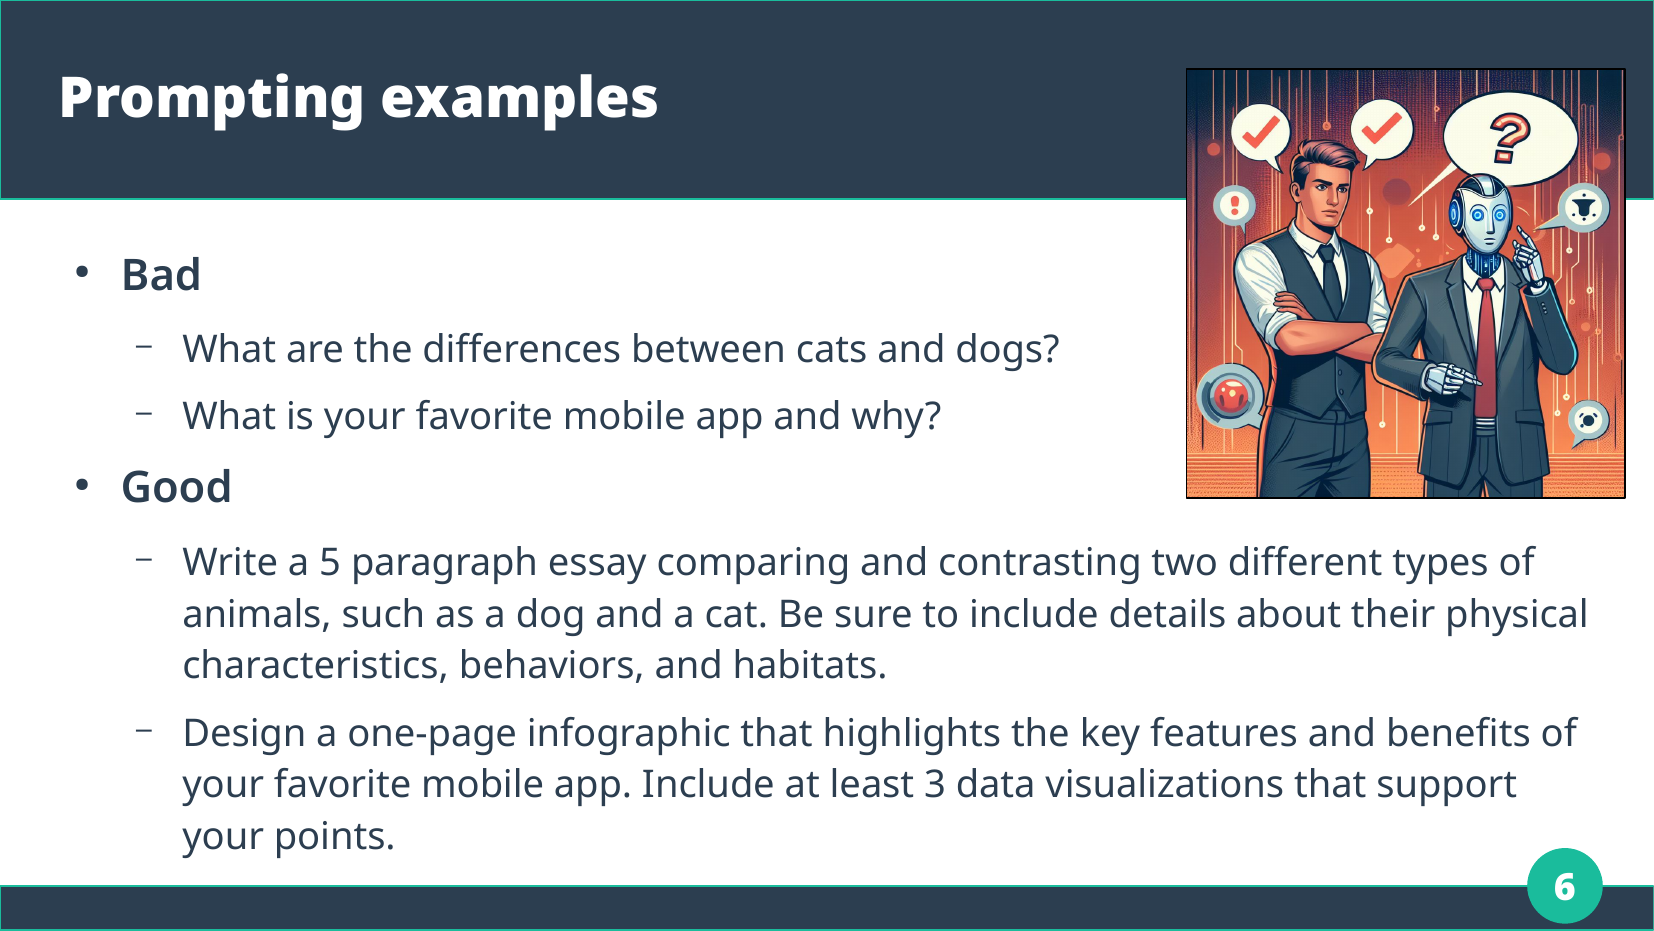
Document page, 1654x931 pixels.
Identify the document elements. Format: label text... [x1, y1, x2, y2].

picture [1187, 69, 1624, 497]
list Bad What are the differences between cats and dogs? What is your favorite mobile app and why? Good Write a 5 paragraph essay comparing and contrasting two different types of animals, such as a dog and a cat. Be sure to include details about their physical characteristics, behaviors, and habitats. Design a one-page infographic that highlights the key features and benefits of your favorite mobile app. Include at least 3 data visualizations that support your points. [59, 243, 1595, 864]
title Prompting examples [59, 37, 1595, 155]
